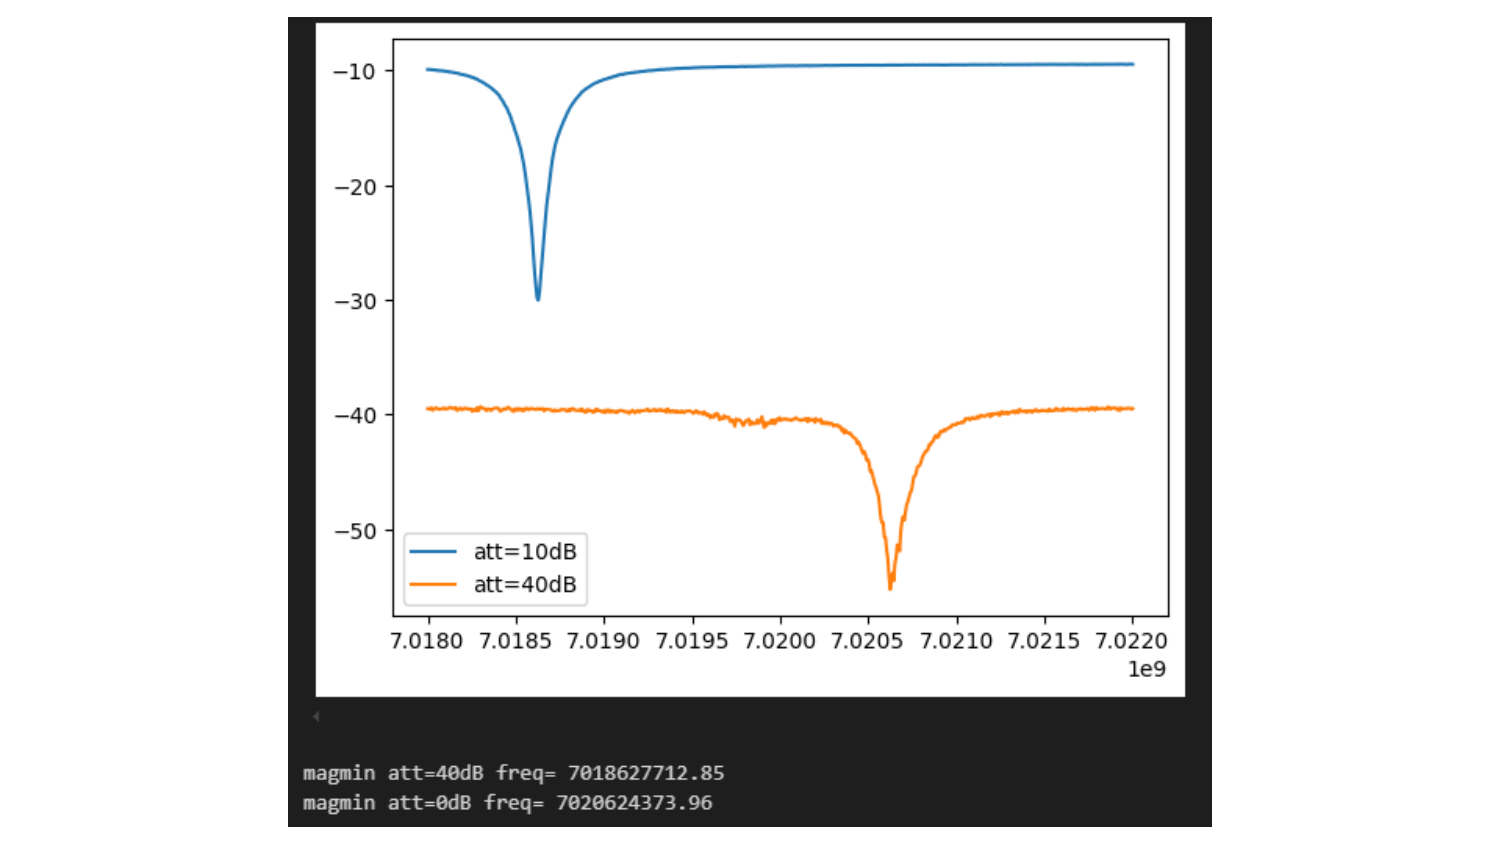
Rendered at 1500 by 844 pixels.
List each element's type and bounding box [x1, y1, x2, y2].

picture [288, 17, 1212, 827]
